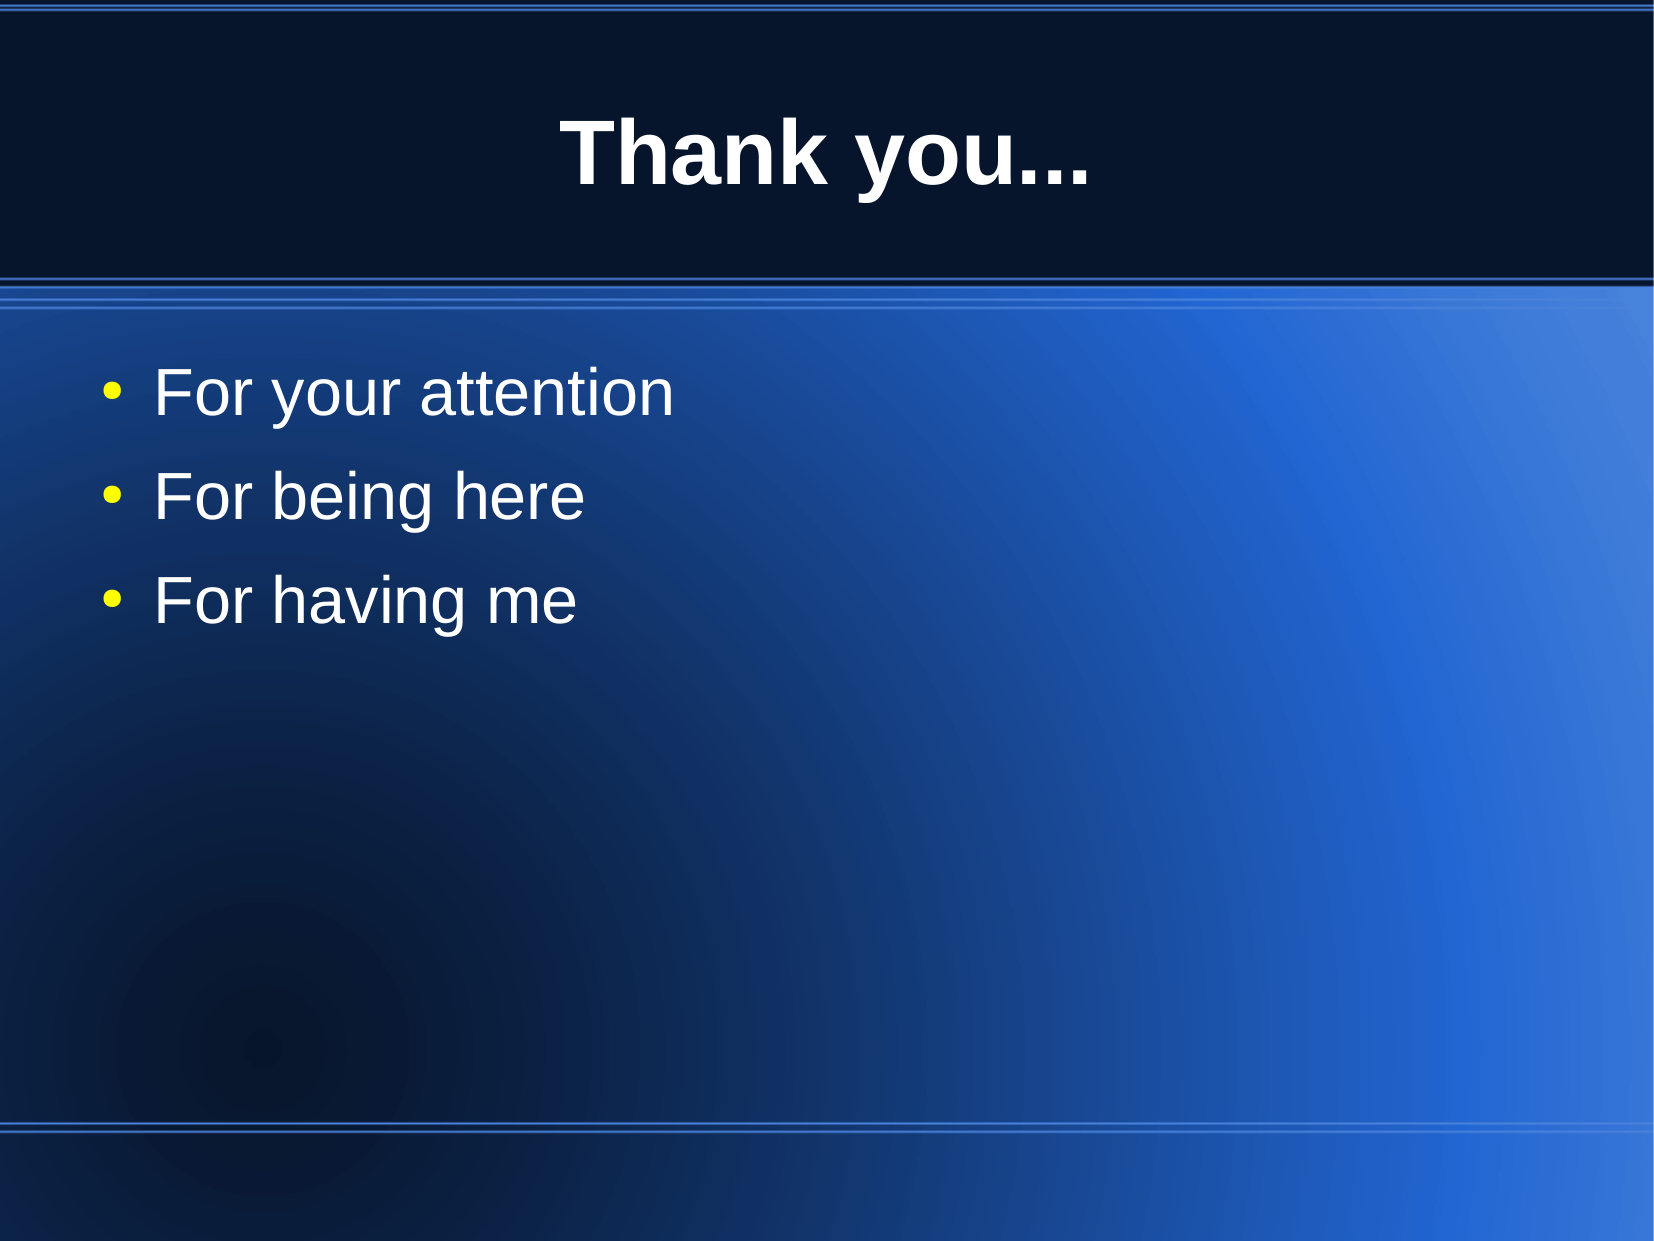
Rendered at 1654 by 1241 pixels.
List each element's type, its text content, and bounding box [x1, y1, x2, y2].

title Thank you... [82, 49, 1571, 257]
list For your attention For being here For having me [82, 355, 1571, 1058]
picture [0, 0, 1654, 1241]
